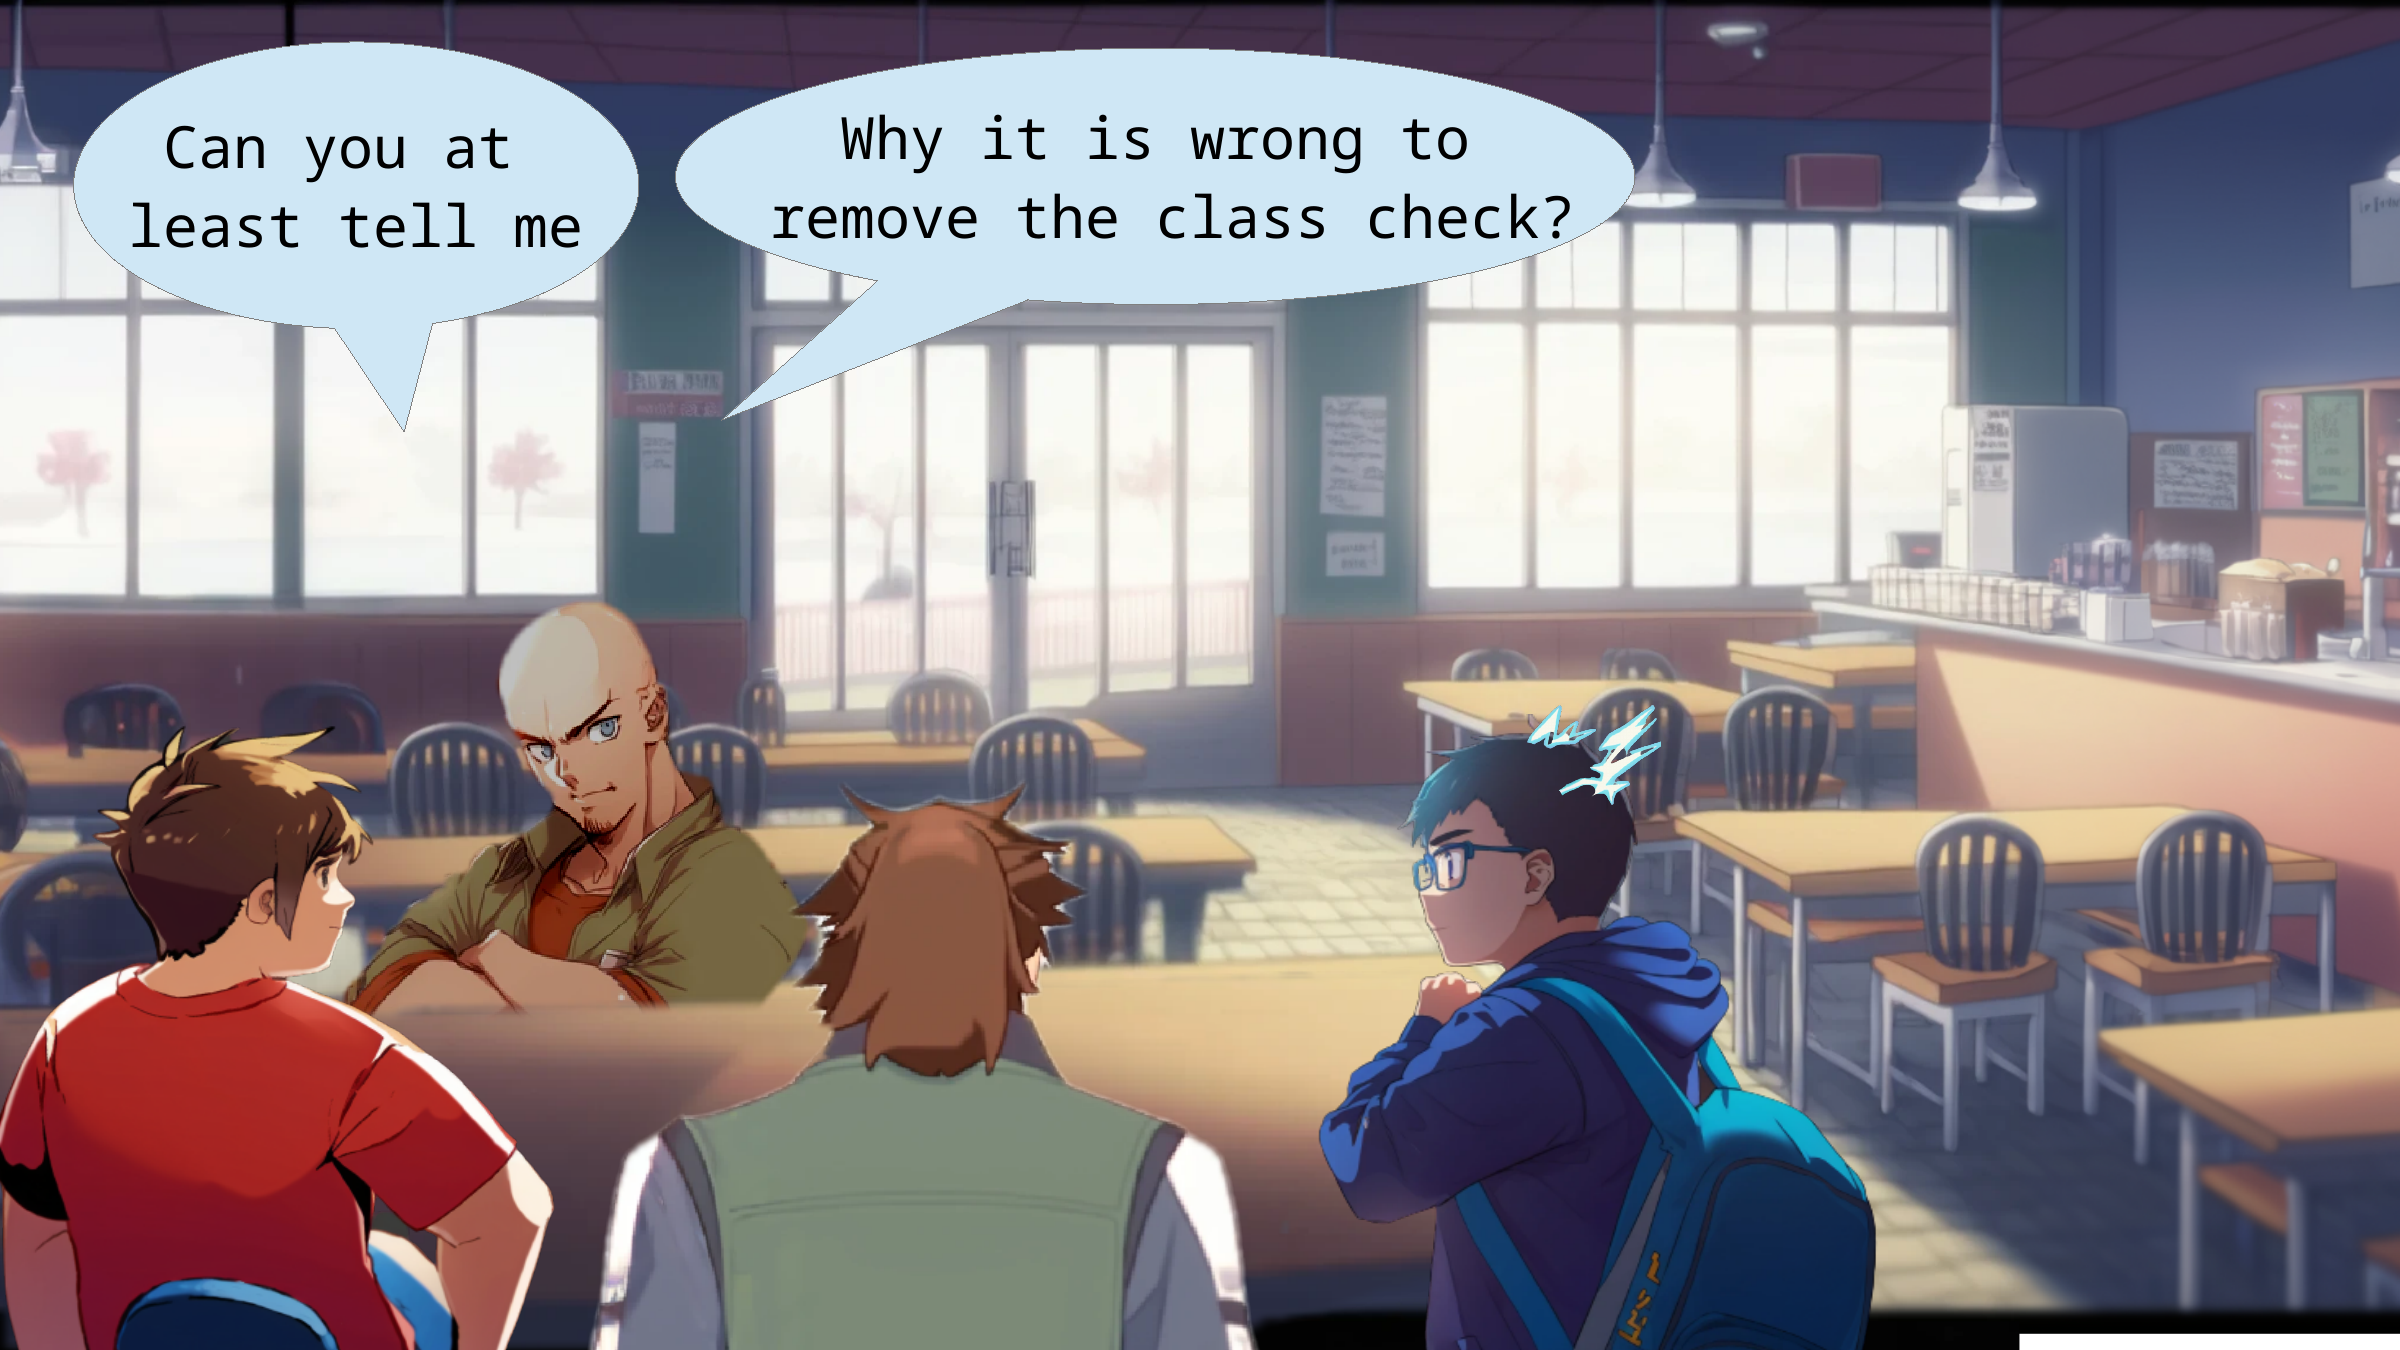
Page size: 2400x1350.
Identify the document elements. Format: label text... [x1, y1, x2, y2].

picture [0, 0, 2400, 1350]
text_box Why it is wrong to remove the class check? [675, 48, 1636, 421]
text_box Can you at least tell me [73, 41, 639, 432]
